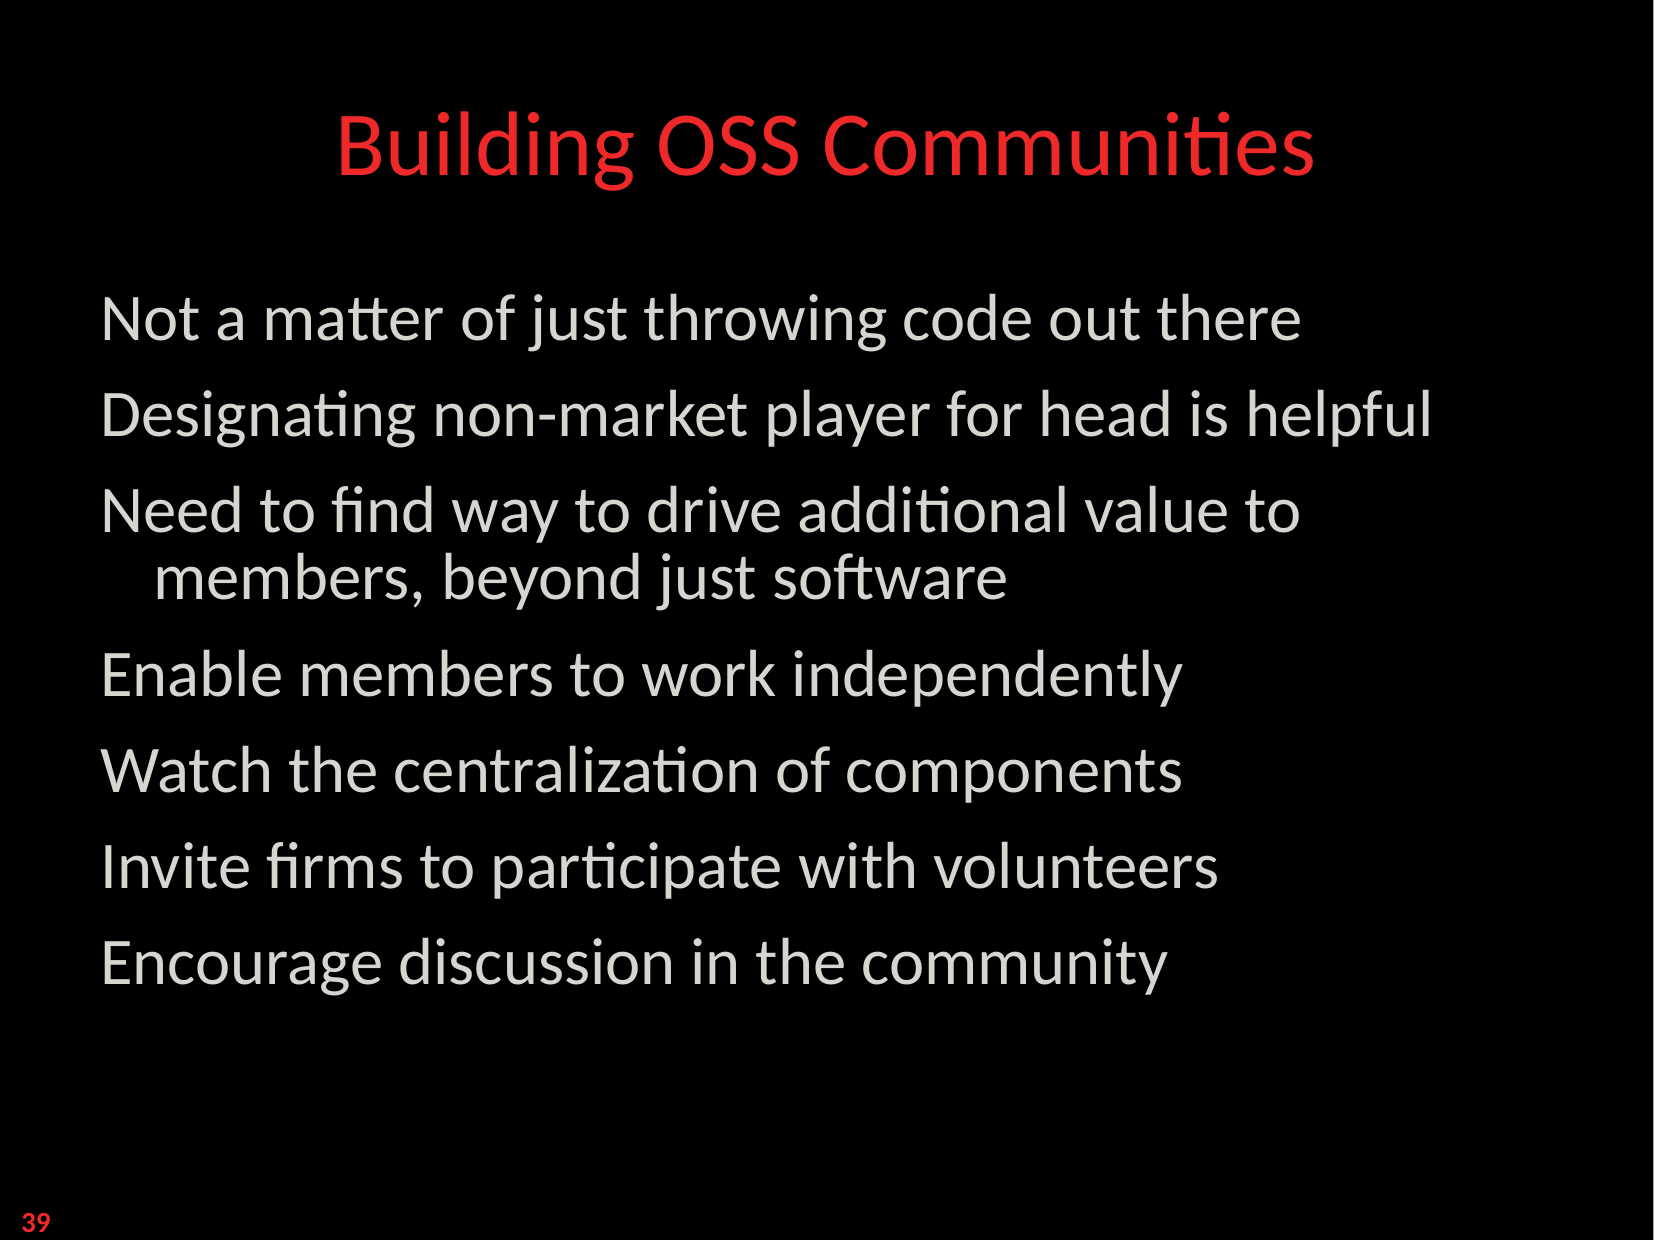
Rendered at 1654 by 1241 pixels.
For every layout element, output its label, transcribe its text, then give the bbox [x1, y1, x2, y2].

title Building OSS Communities [82, 56, 1571, 250]
list Not a matter of just throwing code out there Designating non-market player for head is helpful Need to find way to drive additional value to members, beyond just software Enable members to work independently Watch the centralization of components Invite firms to participate with volunteers Encourage discussion in the community [82, 290, 1571, 1120]
